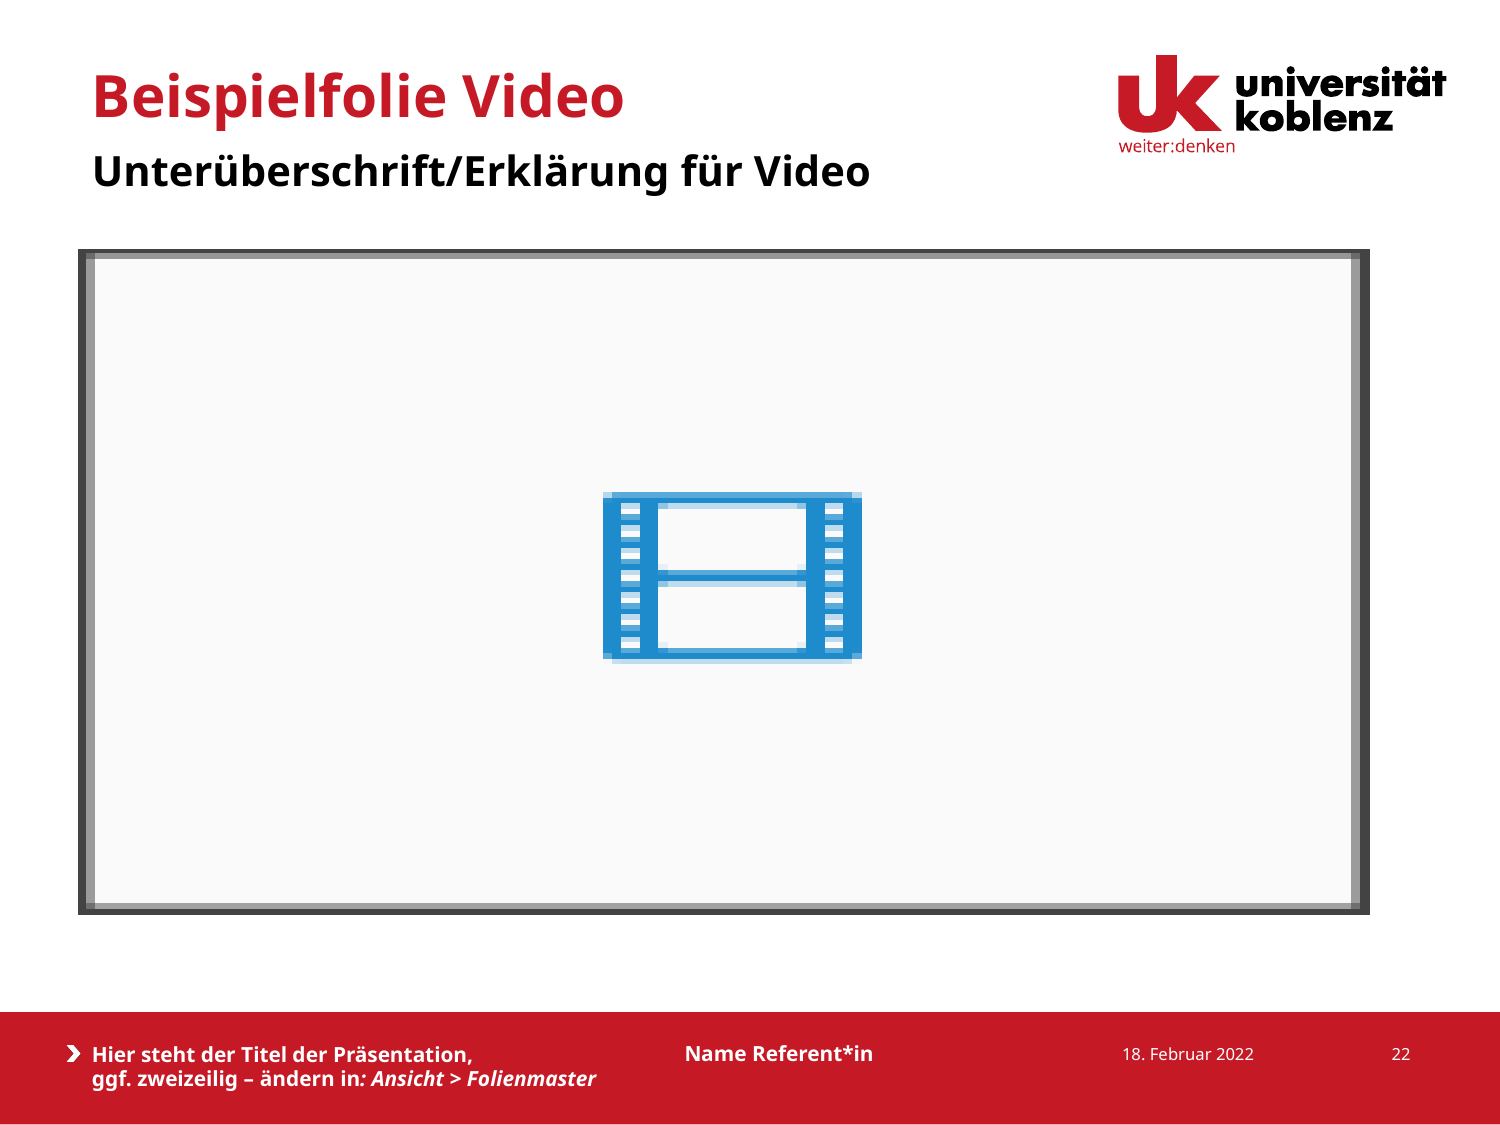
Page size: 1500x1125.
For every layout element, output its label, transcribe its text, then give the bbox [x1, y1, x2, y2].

list Unterüberschrift/Erklärung für Video [77, 142, 1371, 238]
text_box [77, 248, 1371, 916]
title Beispielfolie Video [77, 59, 1371, 142]
